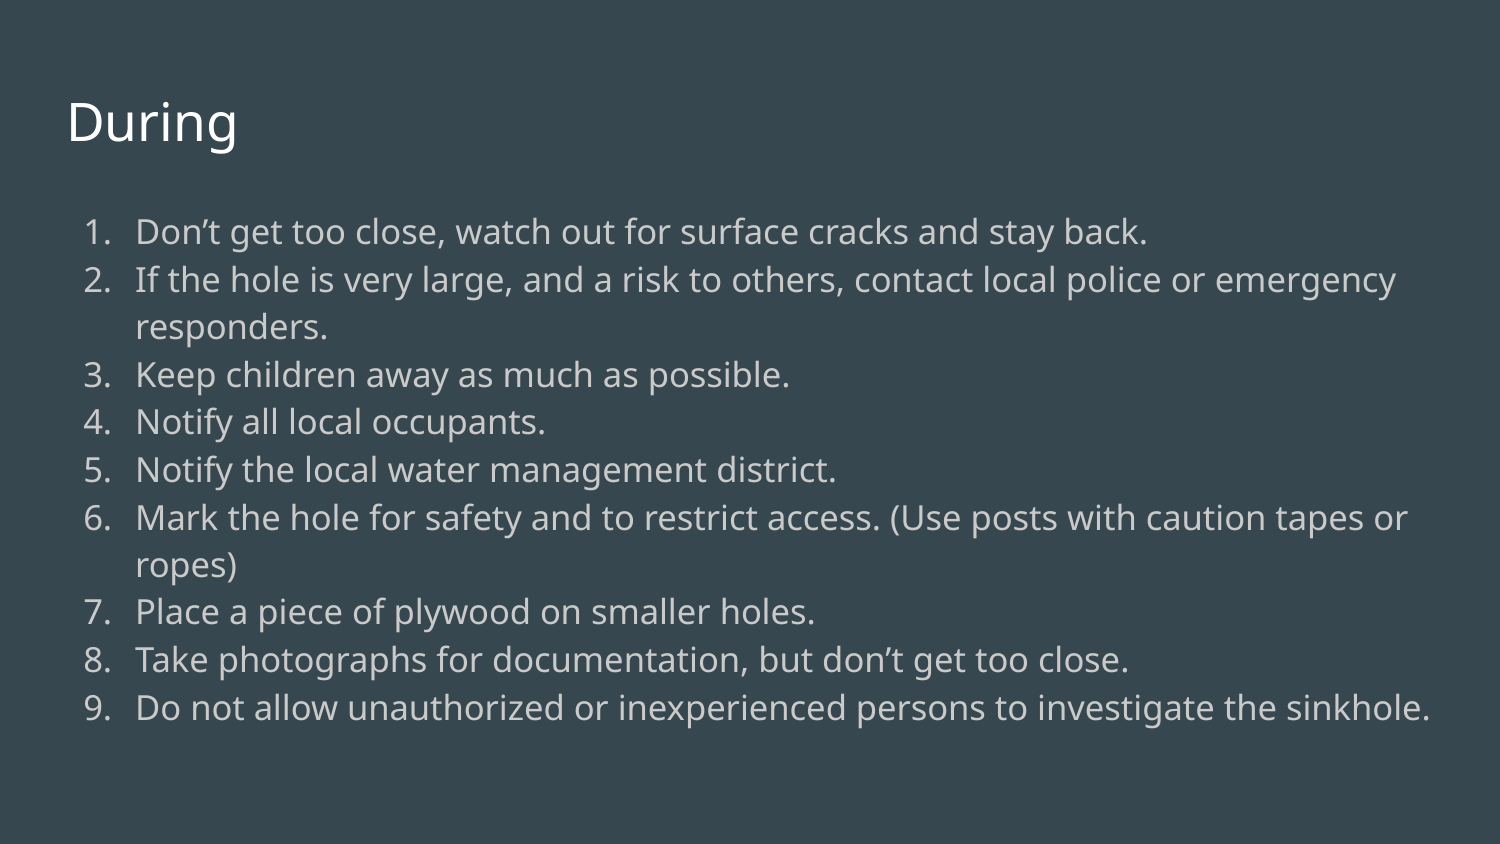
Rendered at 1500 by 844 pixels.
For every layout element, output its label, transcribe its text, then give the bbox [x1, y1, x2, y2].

title During [51, 72, 1449, 167]
list Don’t get too close, watch out for surface cracks and stay back. If the hole is very large, and a risk to others, contact local police or emergency responders. Keep children away as much as possible. Notify all local occupants. Notify the local water management district. Mark the hole for safety and to restrict access. (Use posts with caution tapes or ropes) Place a piece of plywood on smaller holes. Take photographs for documentation, but don’t get too close. Do not allow unauthorized or inexperienced persons to investigate the sinkhole. [51, 189, 1449, 750]
